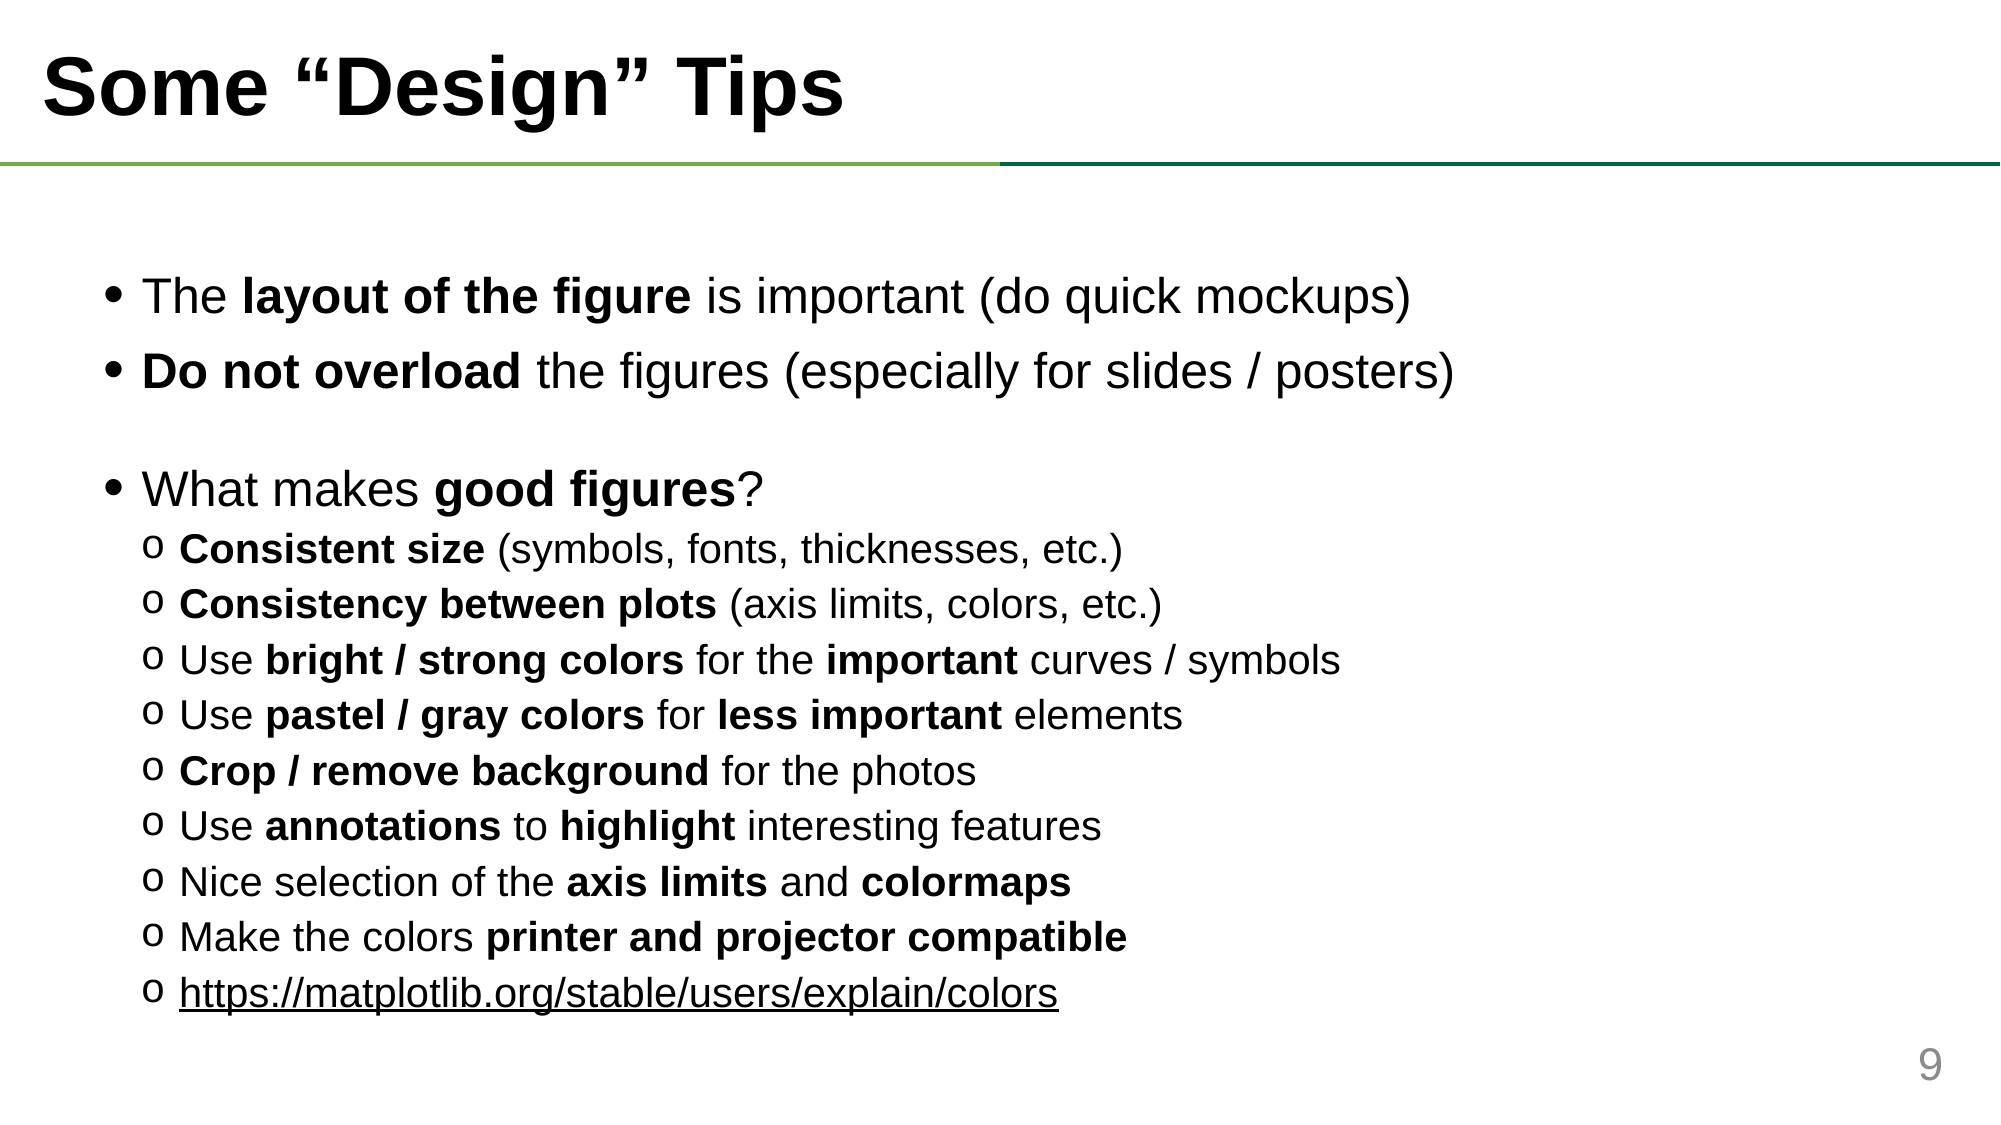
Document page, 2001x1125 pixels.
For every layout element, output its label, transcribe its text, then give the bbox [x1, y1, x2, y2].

list The layout of the figure is important (do quick mockups) Do not overload the figures (especially for slides / posters) What makes good figures? Consistent size (symbols, fonts, thicknesses, etc.) Consistency between plots (axis limits, colors, etc.) Use bright / strong colors for the important curves / symbols Use pastel / gray colors for less important elements Crop / remove background for the photos Use annotations to highlight interesting features Nice selection of the axis limits and colormaps Make the colors printer and projector compatible https://matplotlib.org/stable/users/explain/colors [88, 219, 1802, 1092]
title Some “Design” Tips [27, 44, 1286, 133]
